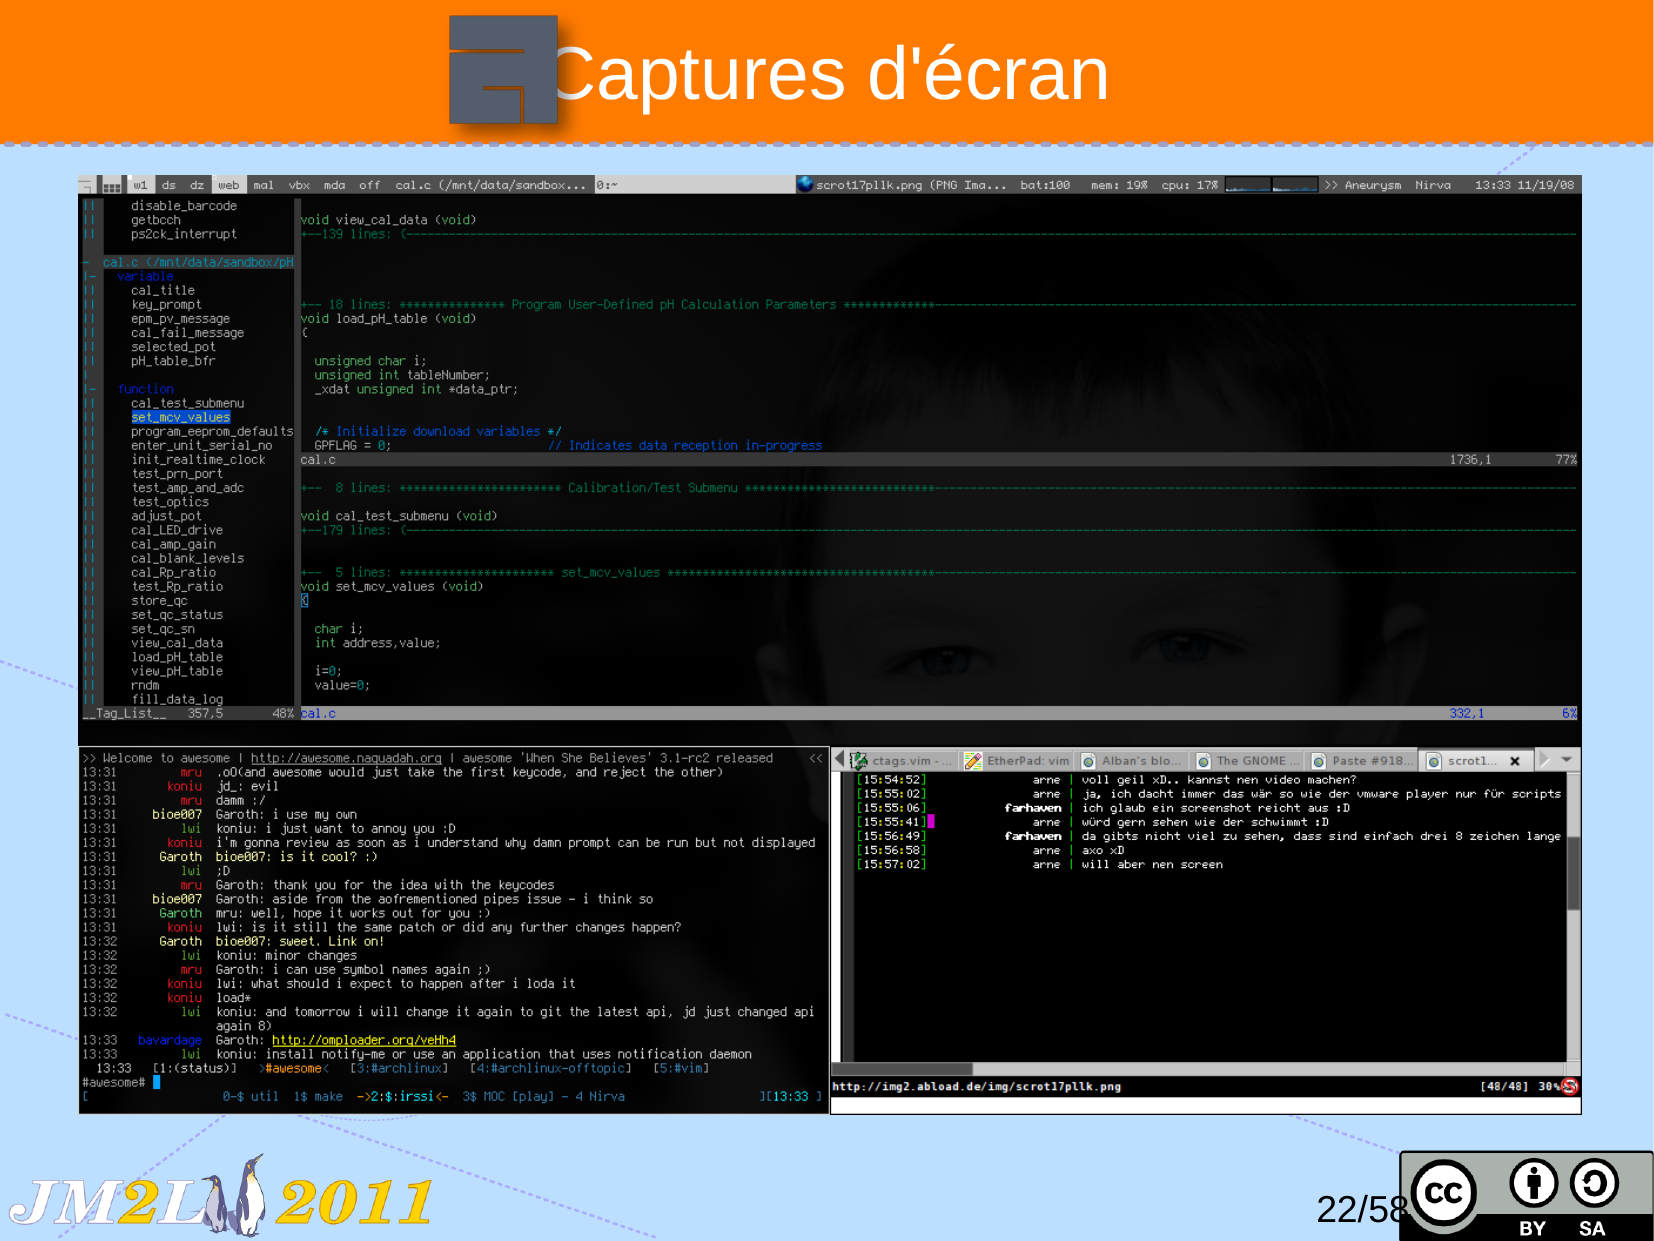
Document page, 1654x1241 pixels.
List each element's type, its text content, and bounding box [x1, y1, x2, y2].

title Captures d'écran [29, 0, 1625, 148]
picture [435, 1, 583, 144]
picture [0, 0, 1654, 1241]
